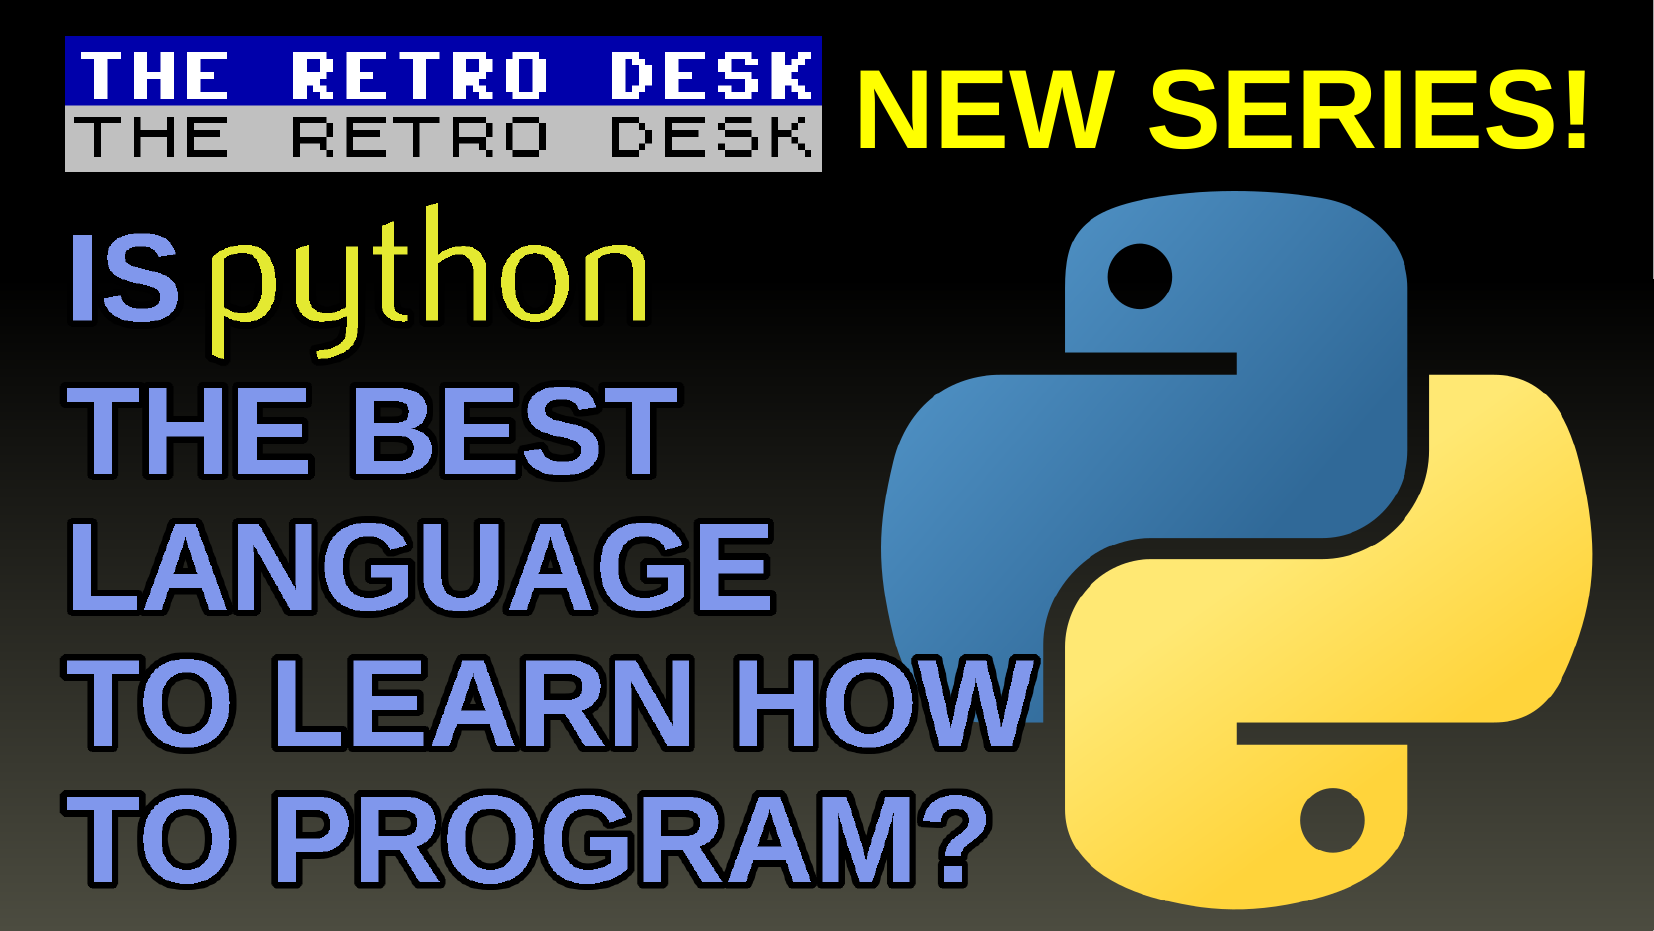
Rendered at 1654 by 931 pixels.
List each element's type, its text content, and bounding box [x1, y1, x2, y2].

picture [0, 36, 1654, 931]
text_box NEW SERIES! [838, 39, 1620, 180]
